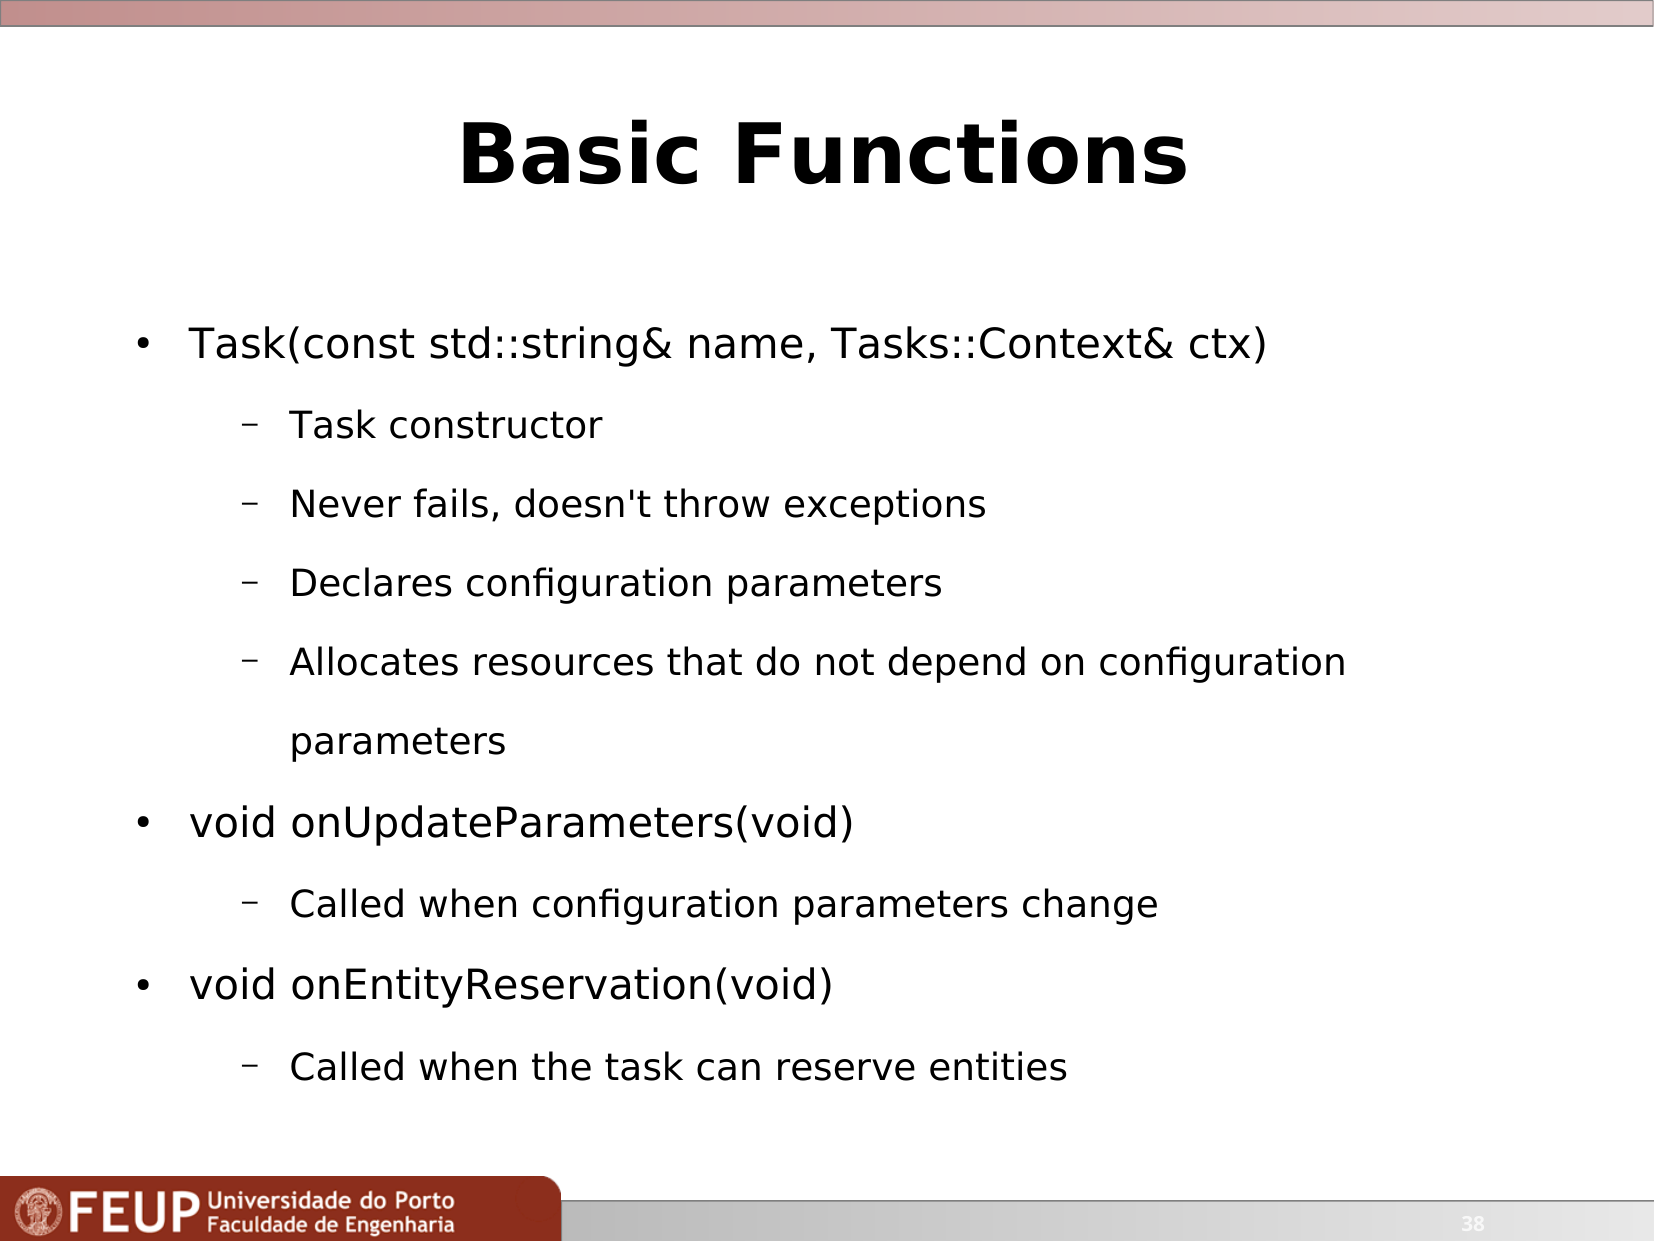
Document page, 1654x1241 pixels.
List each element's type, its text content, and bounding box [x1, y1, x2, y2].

title Basic Functions [64, 70, 1582, 239]
list Task(const std::string& name, Tasks::Context& ctx) Task constructor Never fails, doesn't throw exceptions Declares configuration parameters Allocates resources that do not depend on configuration parameters void onUpdateParameters(void) Called when configuration parameters change void onEntityReservation(void) Called when the task can reserve entities [118, 319, 1571, 1173]
picture [0, 1176, 561, 1241]
